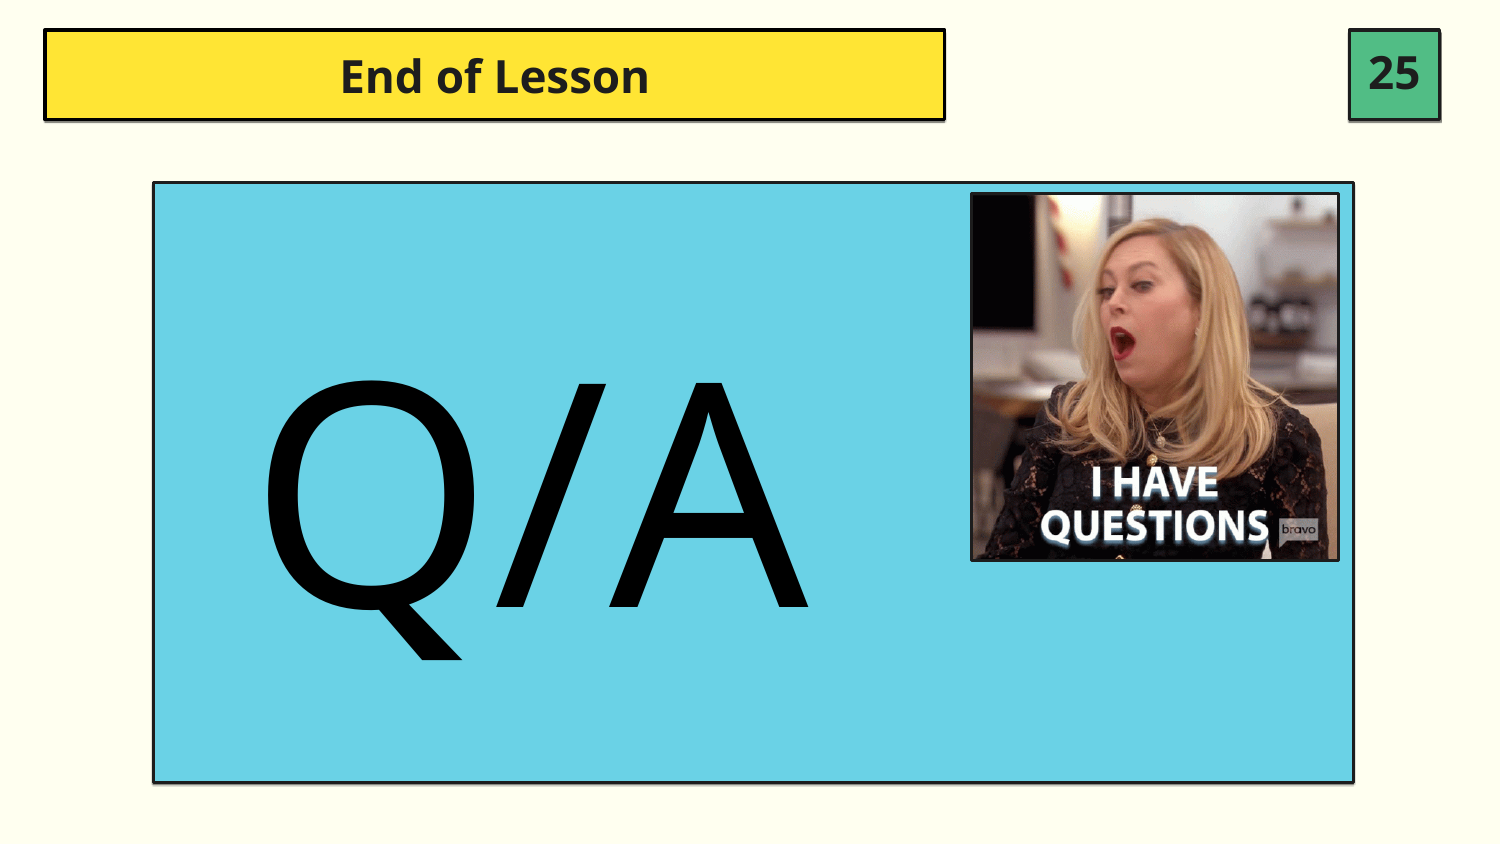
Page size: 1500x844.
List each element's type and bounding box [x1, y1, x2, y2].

picture [973, 195, 1337, 559]
